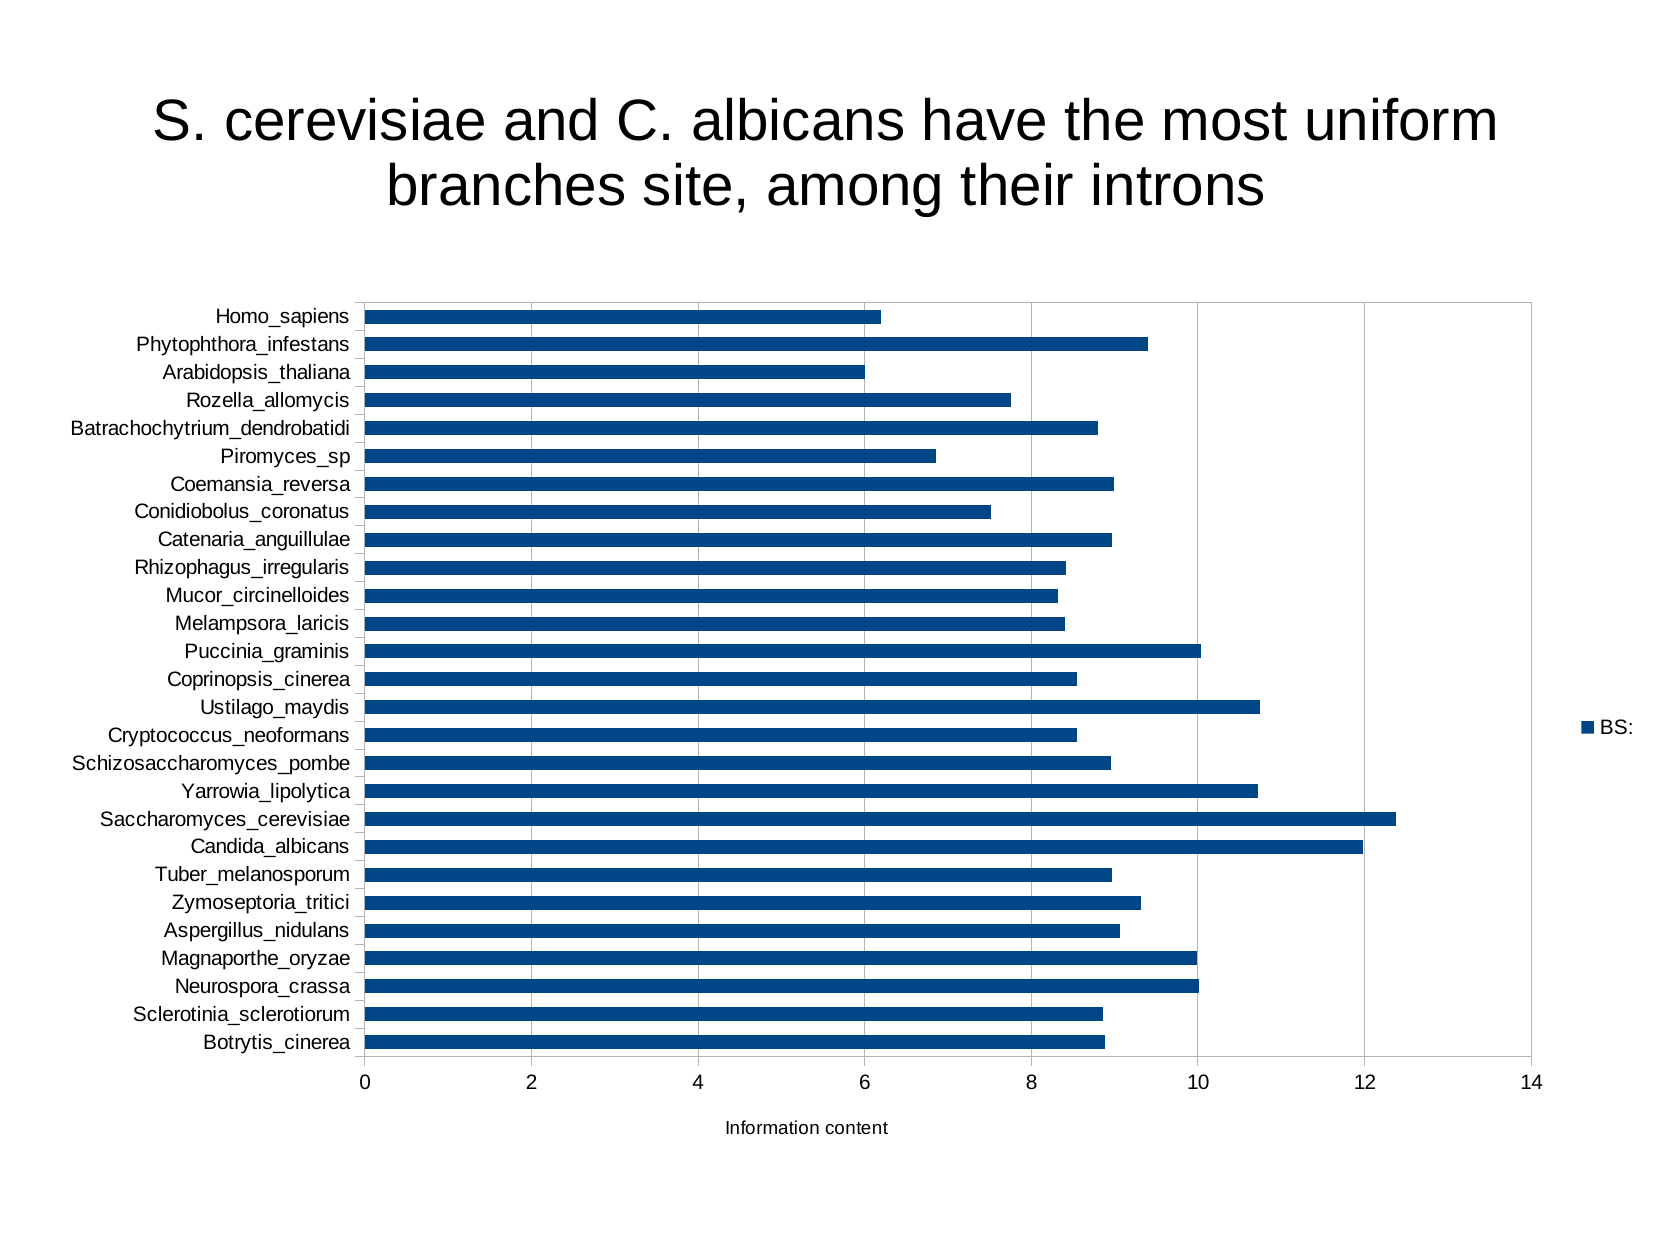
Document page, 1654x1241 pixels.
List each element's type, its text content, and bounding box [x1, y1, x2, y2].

chart [37, 285, 1654, 1171]
title S. cerevisiae and C. albicans have the most uniform branches site, among their introns [82, 49, 1571, 257]
